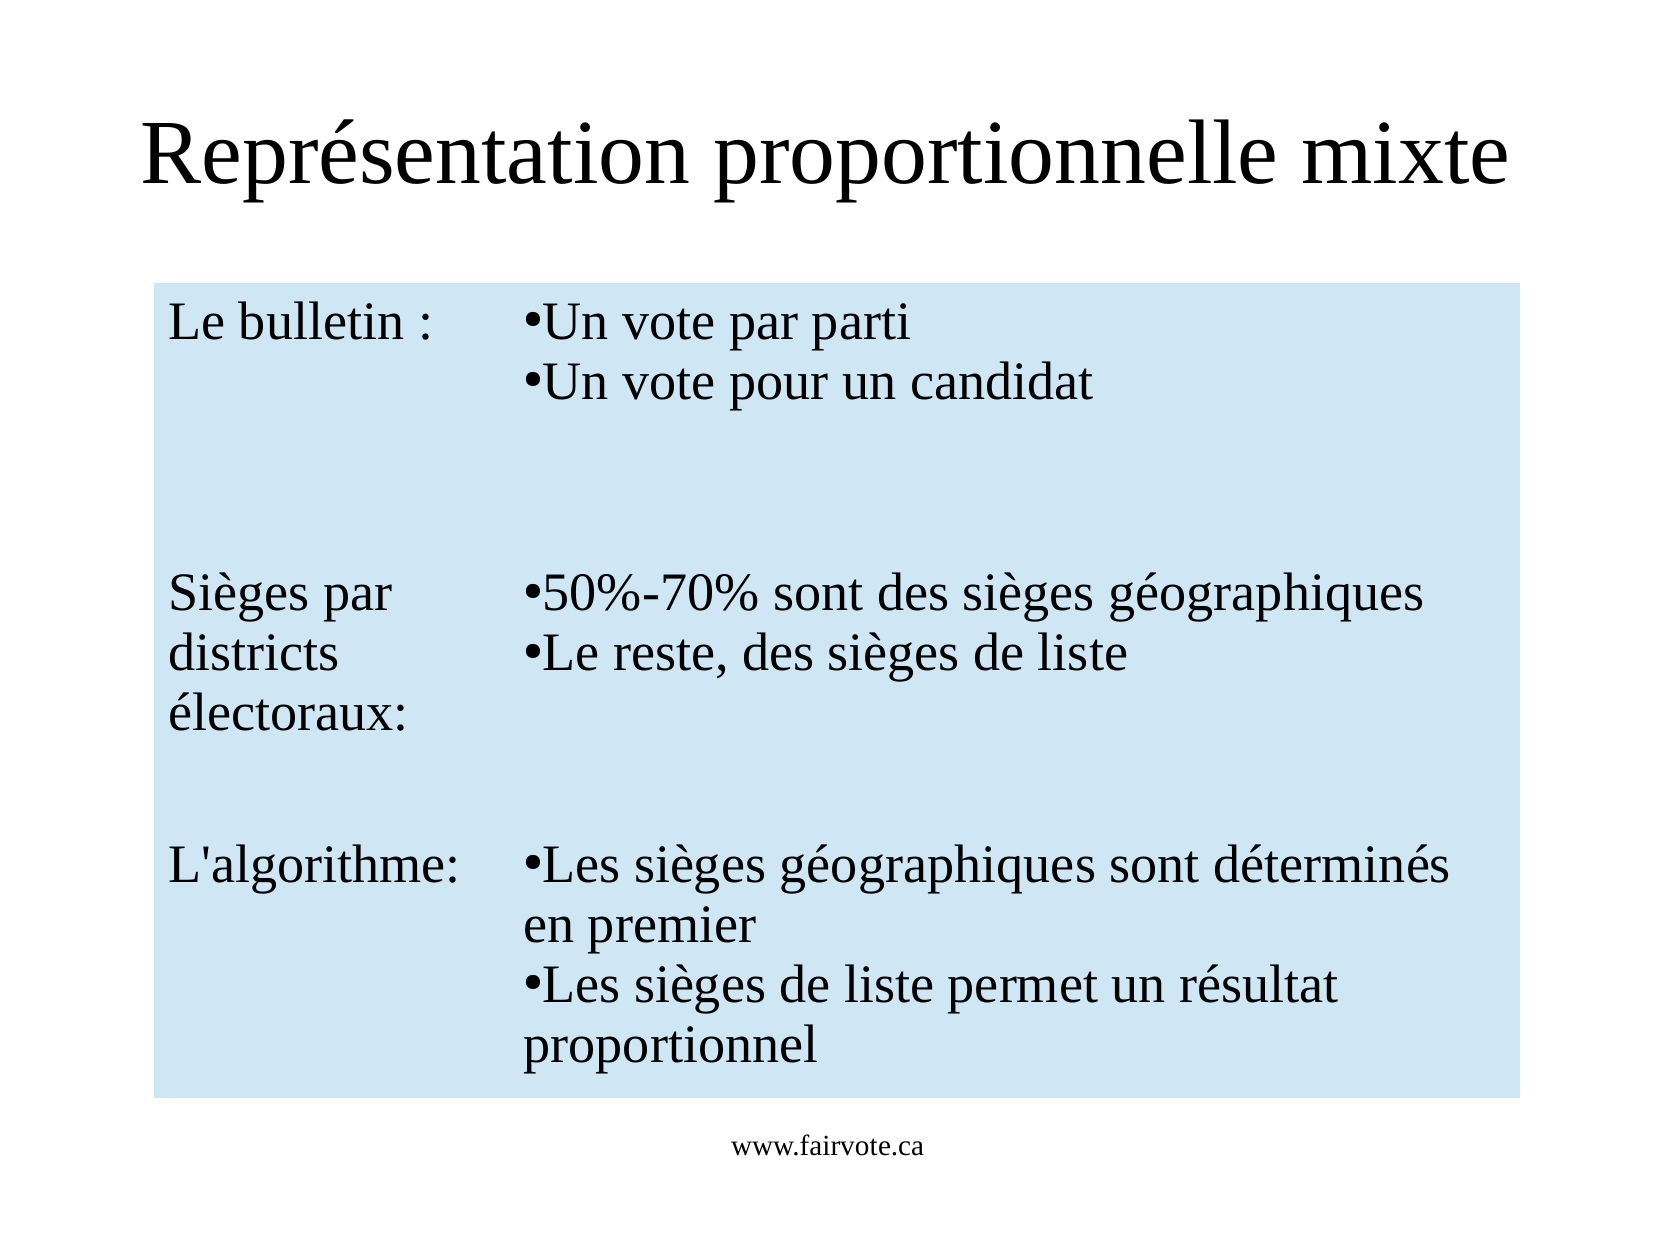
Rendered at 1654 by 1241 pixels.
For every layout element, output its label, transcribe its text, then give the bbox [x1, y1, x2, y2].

table_cell Les sièges géographiques sont déterminés en premier Les sièges de liste permet un résultat proportionnel [509, 827, 1520, 1098]
table_header Le bulletin : [154, 283, 509, 555]
table_cell 50%-70% sont des sièges géographiques Le reste, des sièges de liste [509, 555, 1520, 827]
title Représentation proportionnelle mixte [82, 56, 1571, 250]
table_header Un vote par parti Un vote pour un candidat [509, 283, 1520, 555]
table_cell L'algorithme: [154, 827, 509, 1098]
table_cell Sièges par districts électoraux: [154, 555, 509, 827]
